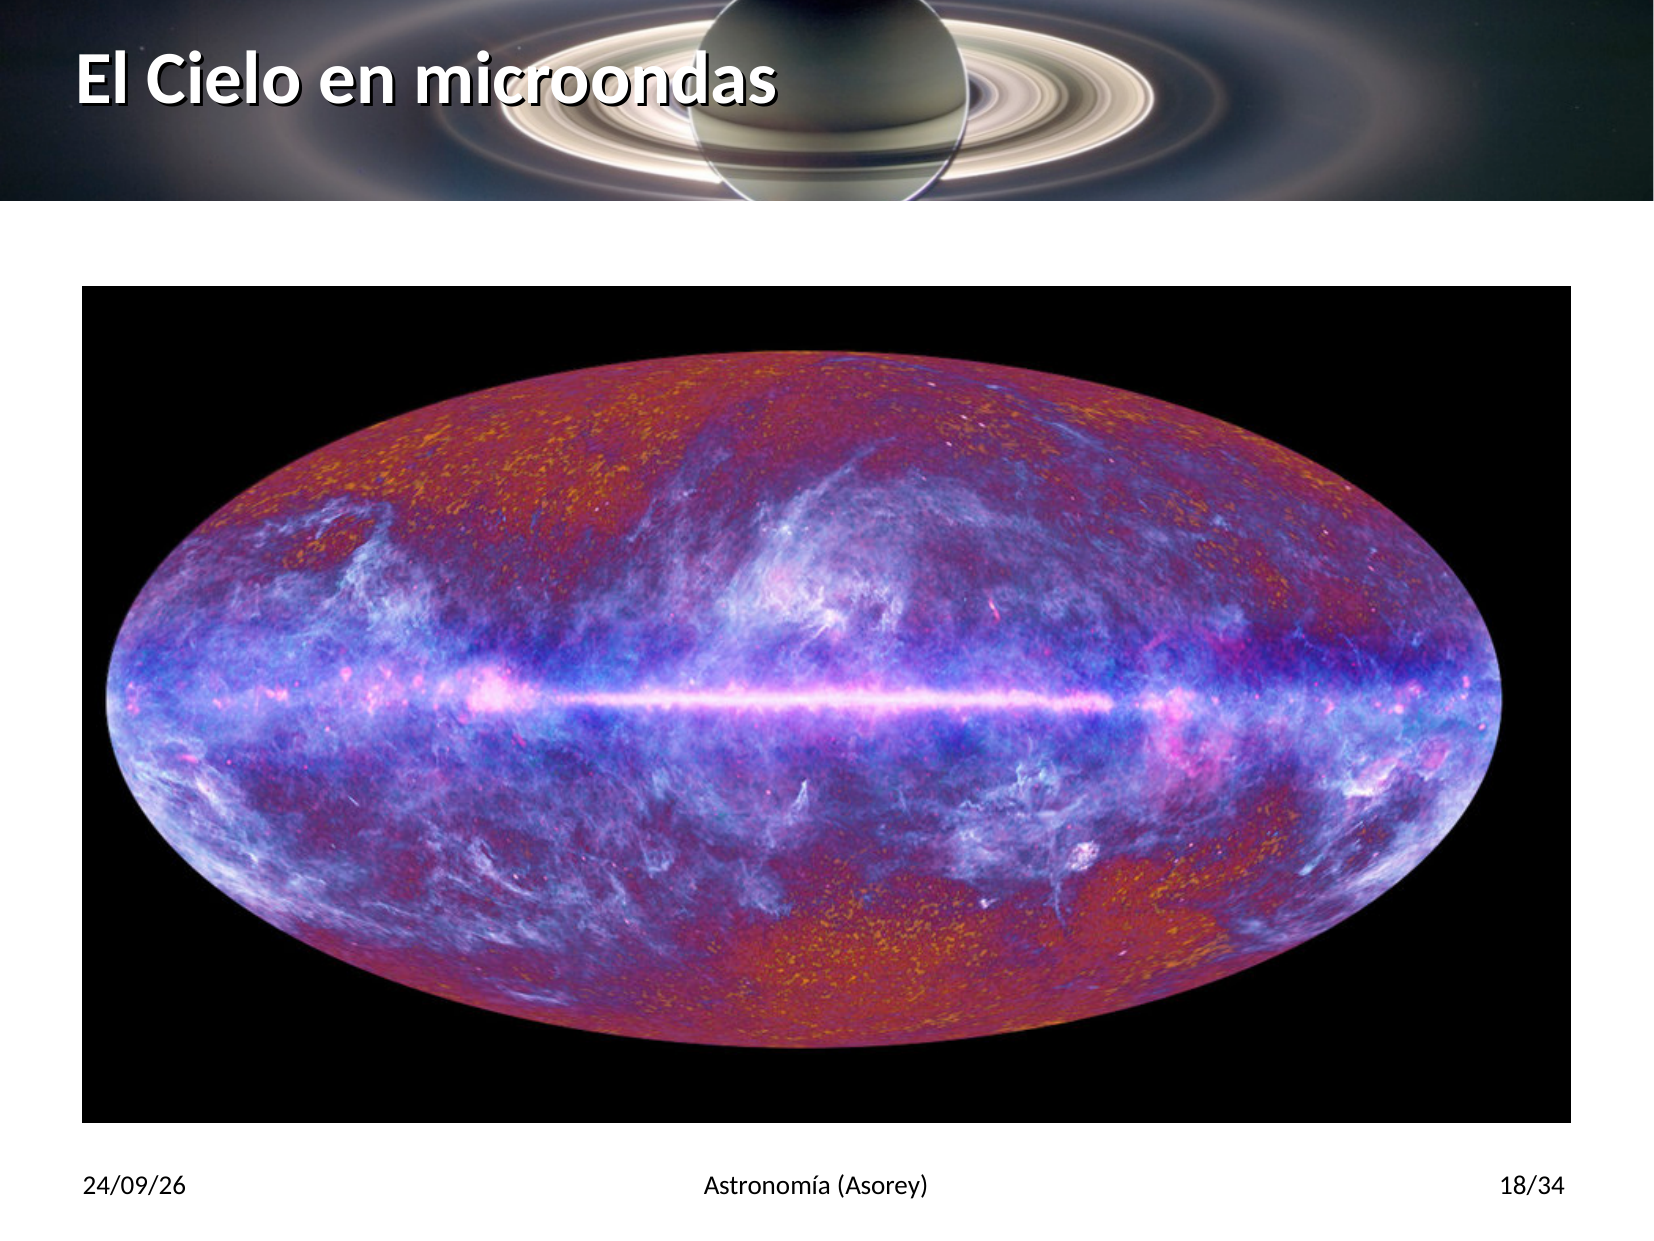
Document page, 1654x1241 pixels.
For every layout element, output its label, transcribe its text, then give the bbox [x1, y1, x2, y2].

picture [0, 0, 1654, 201]
picture [82, 286, 1571, 1124]
title El Cielo en microondas [75, 19, 1564, 151]
